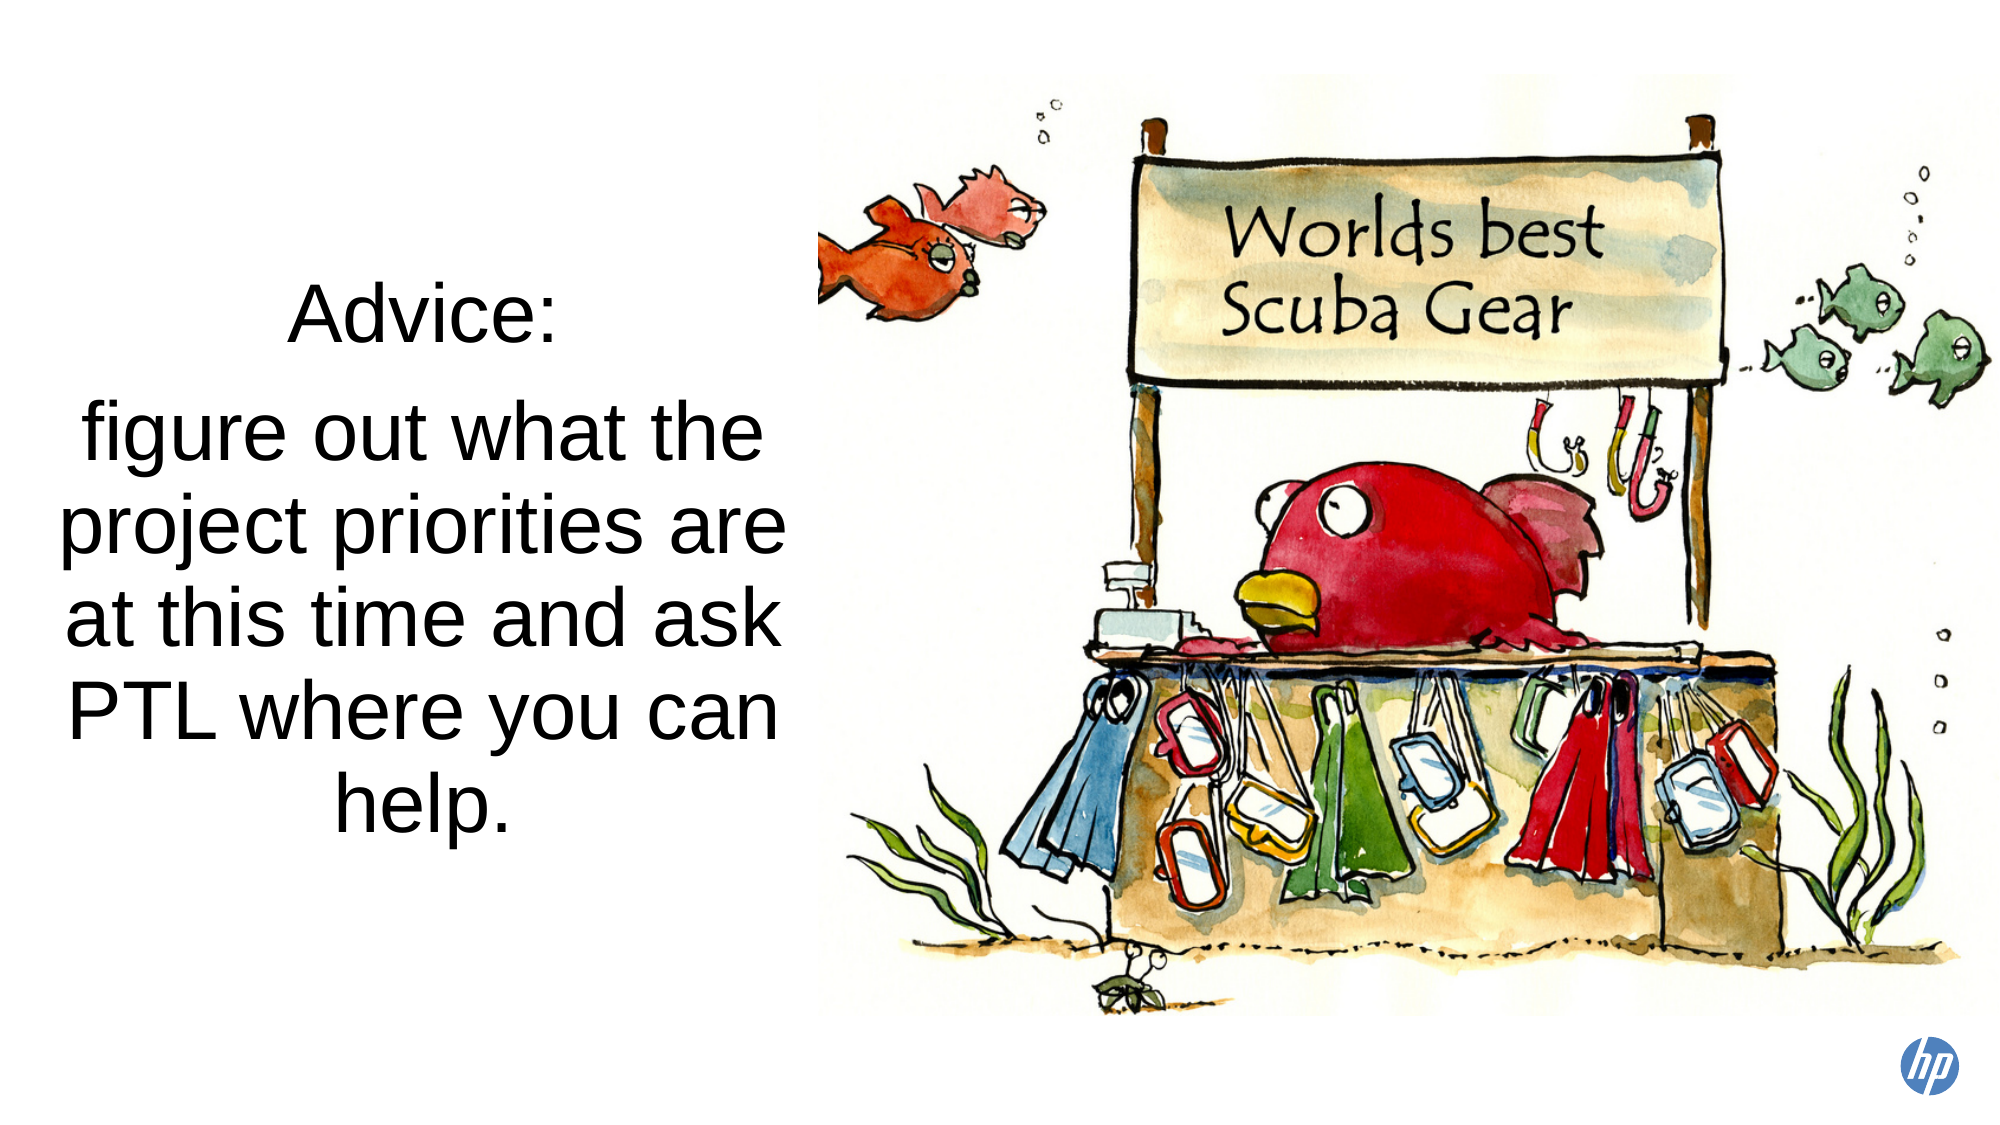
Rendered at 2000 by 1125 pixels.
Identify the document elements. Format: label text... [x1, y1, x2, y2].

picture [818, 74, 2000, 1016]
text_box Advice: figure out what the project priorities are at this time and ask PTL where you can help. [20, 259, 818, 859]
